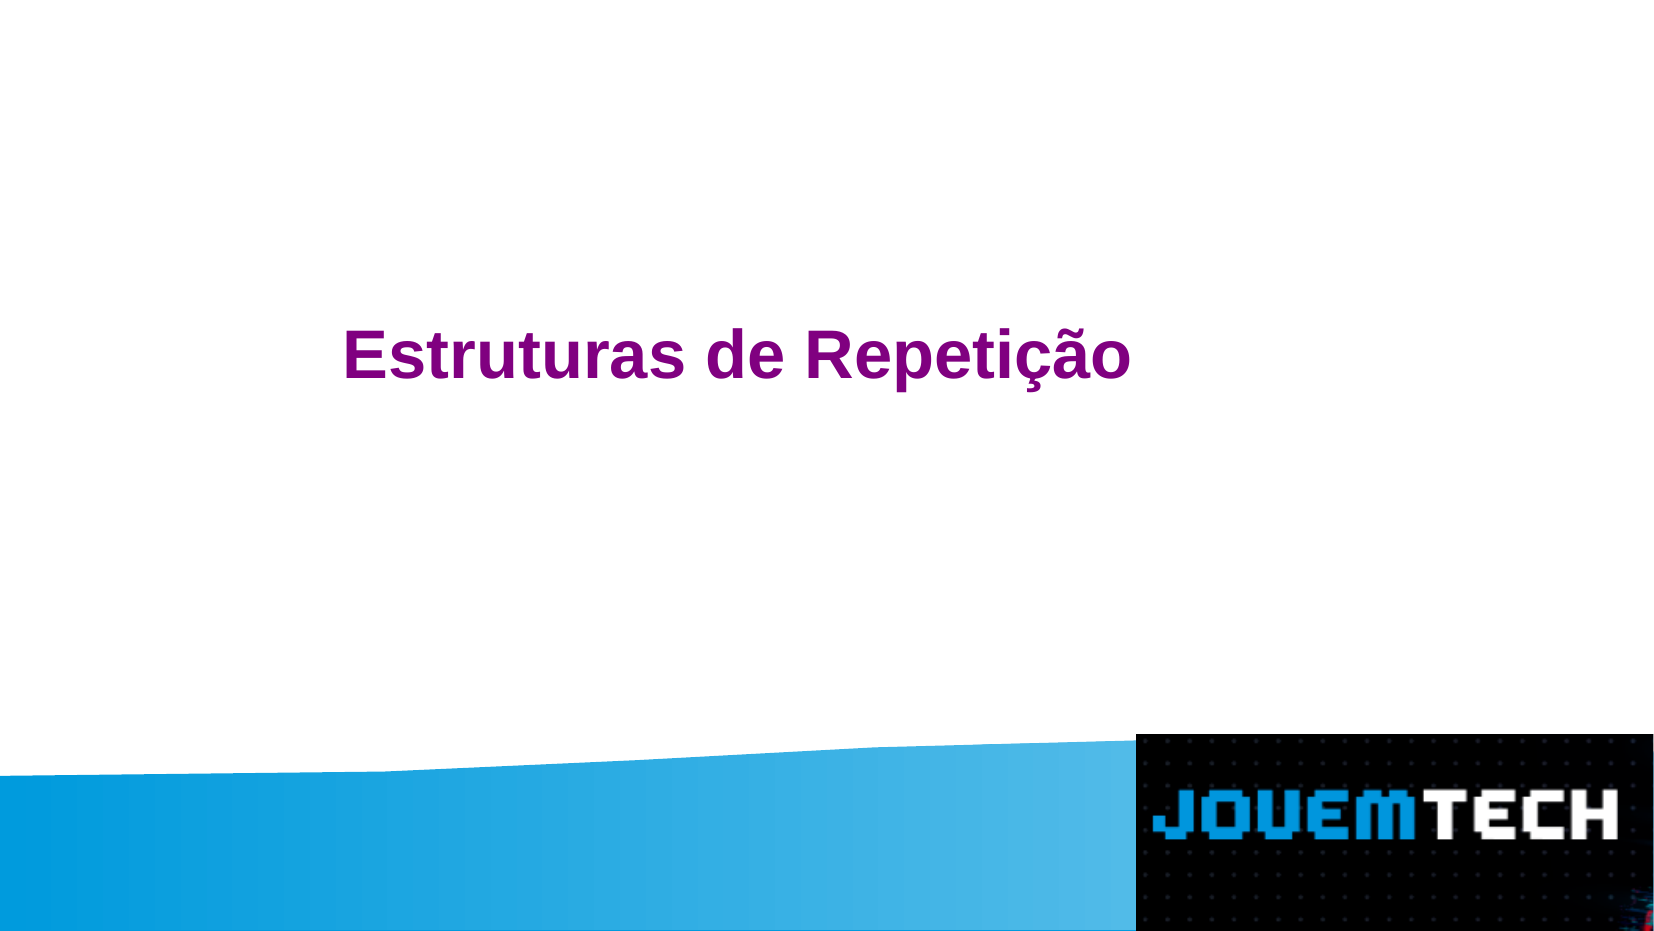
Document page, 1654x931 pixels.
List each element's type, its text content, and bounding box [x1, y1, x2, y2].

picture [1136, 734, 1654, 931]
title Estruturas de Repetição [0, 265, 1477, 443]
